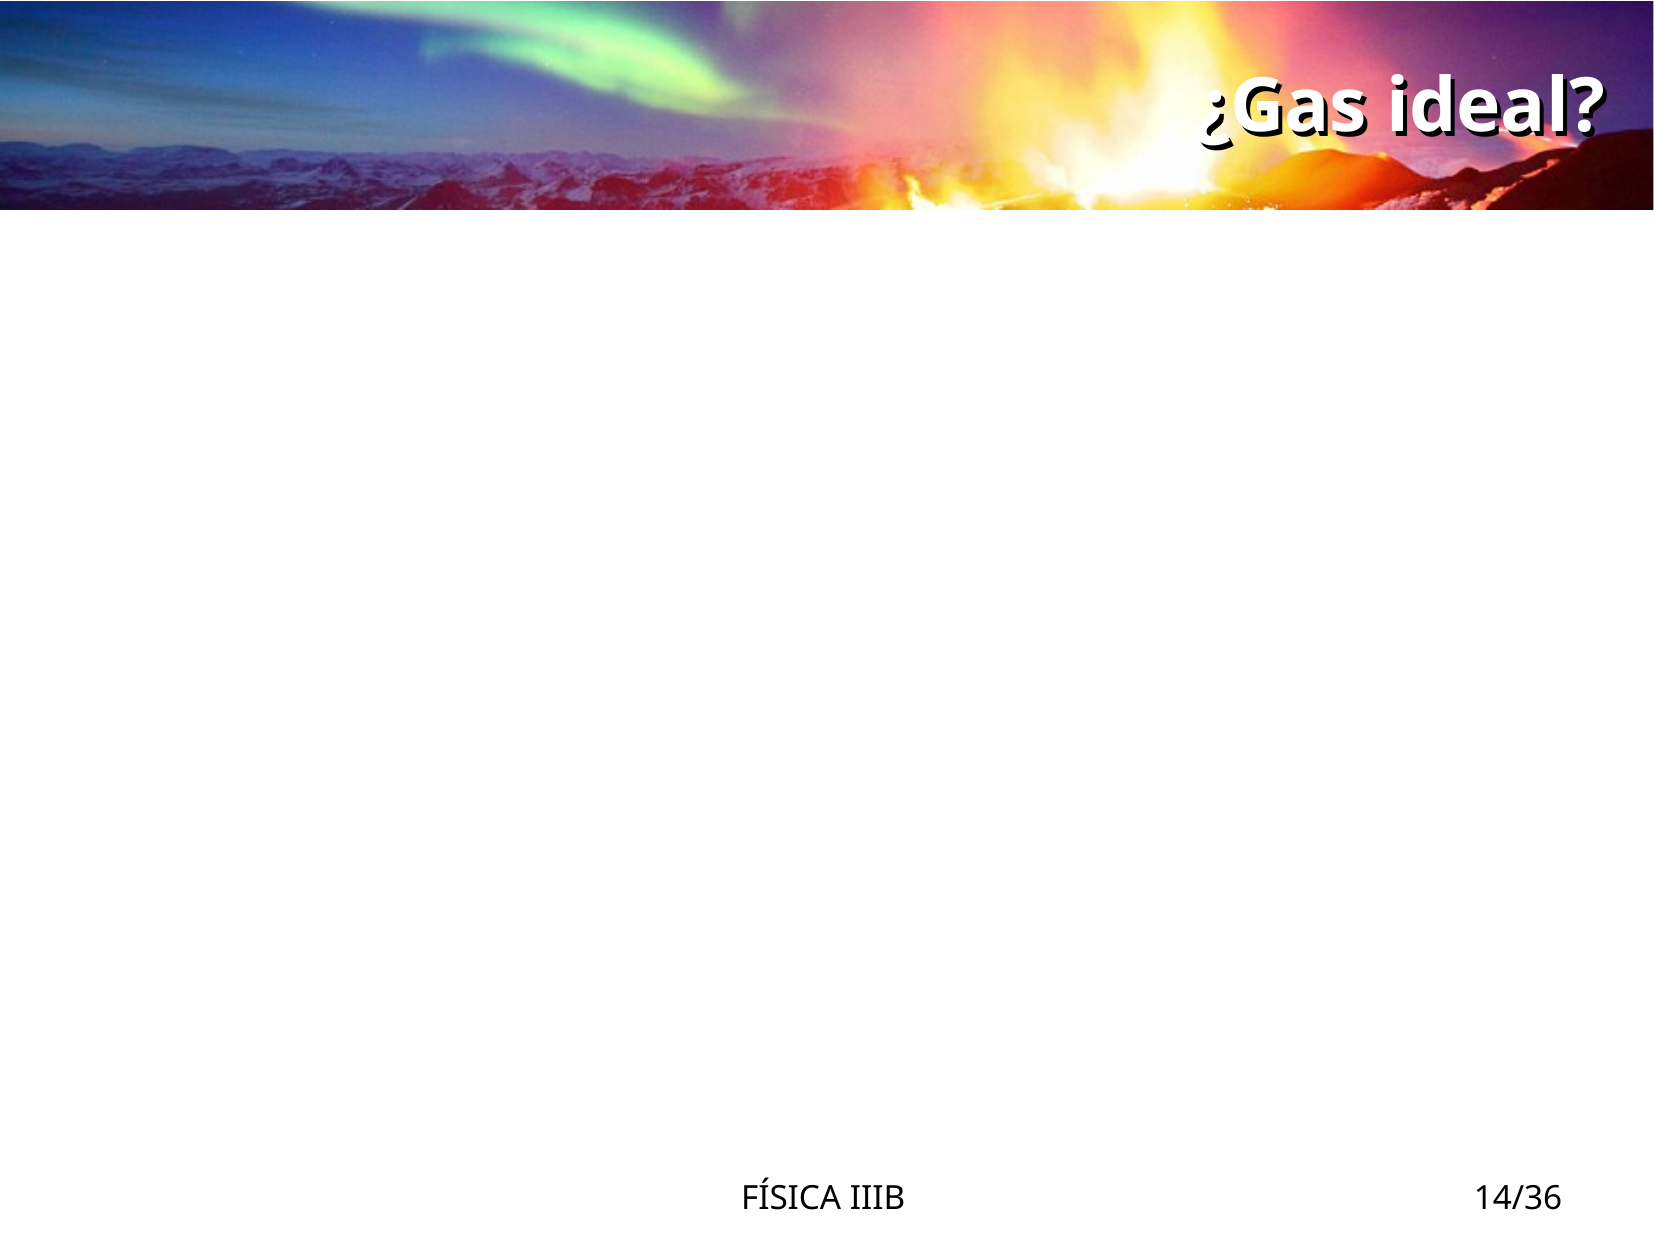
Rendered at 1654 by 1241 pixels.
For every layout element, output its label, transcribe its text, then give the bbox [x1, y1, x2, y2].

title ¿Gas ideal? [45, 15, 1606, 191]
picture [0, 1, 1654, 210]
